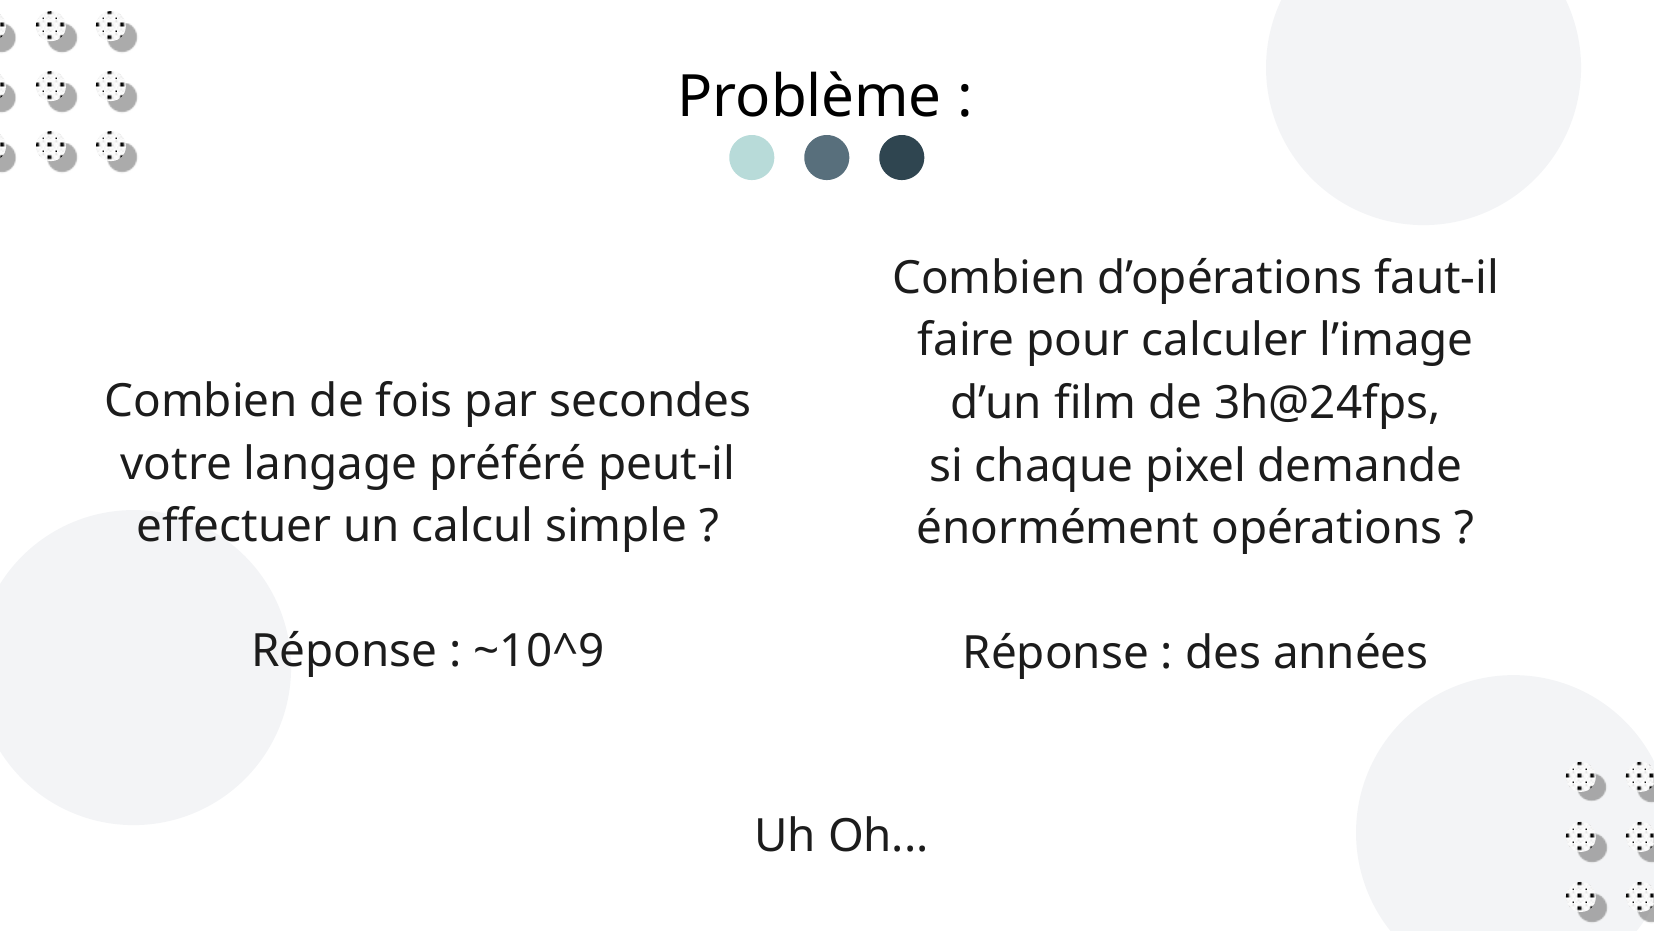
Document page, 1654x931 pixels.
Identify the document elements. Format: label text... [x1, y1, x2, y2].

picture [1625, 881, 1654, 912]
text_box Problème : [420, 46, 1231, 132]
text_box [804, 135, 850, 181]
text_box [729, 135, 775, 181]
picture [1625, 761, 1654, 792]
text_box Combien de fois par secondes votre langage préféré peut-il effectuer un calcul simple ? Réponse : ~10^9 [88, 360, 768, 688]
picture [35, 131, 67, 162]
picture [1565, 881, 1596, 912]
picture [95, 71, 126, 102]
picture [35, 71, 66, 102]
picture [35, 11, 66, 42]
picture [0, 134, 7, 159]
text_box Uh Oh... [501, 794, 1182, 875]
picture [95, 131, 127, 162]
picture [1565, 761, 1596, 792]
picture [1565, 821, 1596, 852]
picture [0, 74, 6, 99]
picture [0, 14, 6, 39]
picture [1625, 821, 1654, 852]
text_box Combien d’opérations faut-il faire pour calculer l’image d’un film de 3h@24fps, si chaque pixel demande énormément opérations ? Réponse : des années [856, 236, 1536, 690]
picture [95, 11, 126, 42]
text_box [879, 135, 925, 181]
